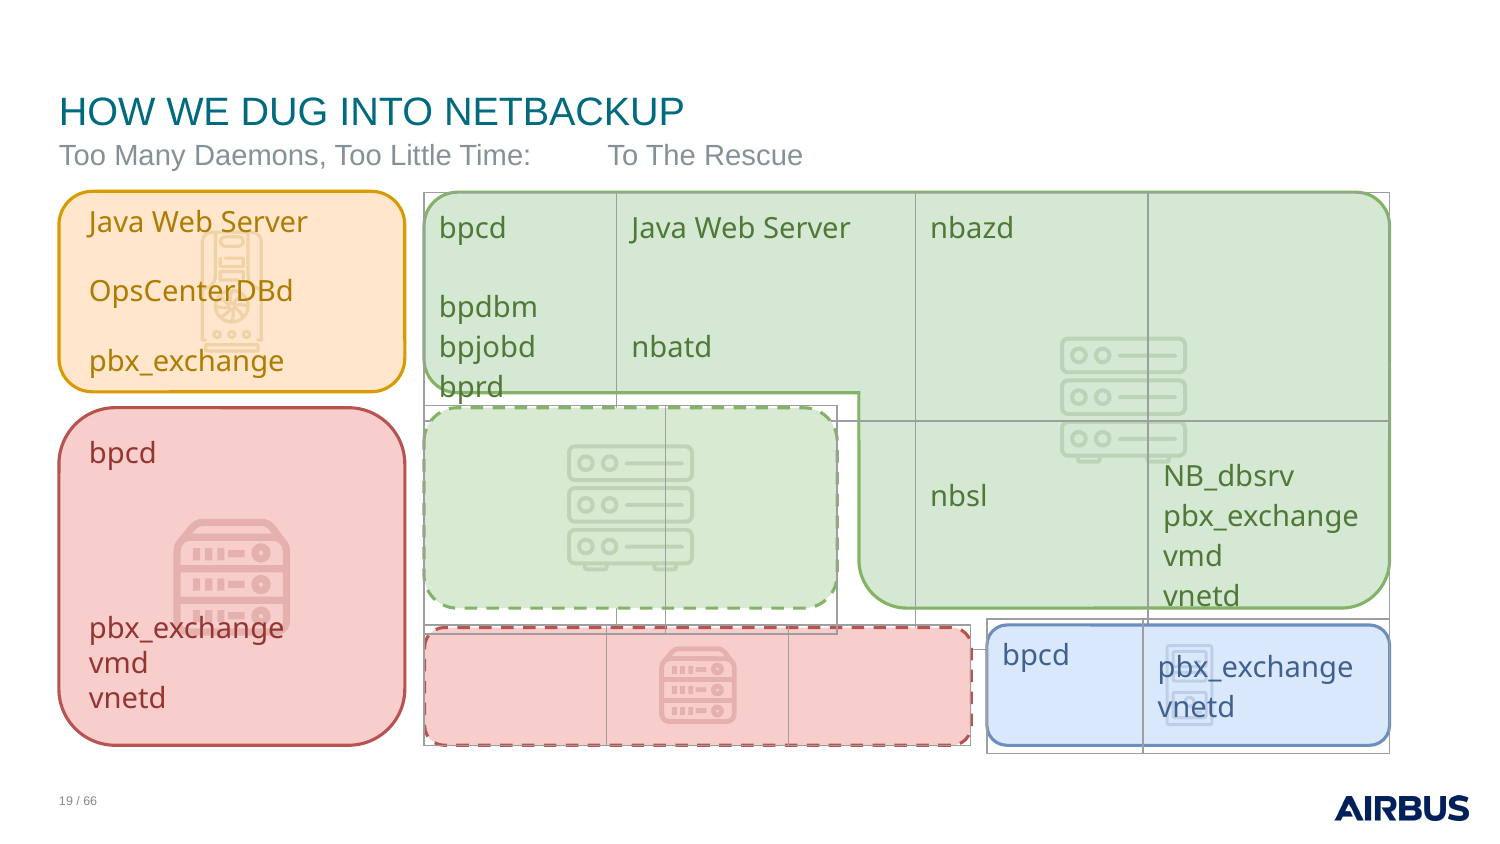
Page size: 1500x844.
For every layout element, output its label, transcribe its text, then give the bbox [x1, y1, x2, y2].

table_header [1149, 193, 1389, 420]
table_cell nbsl [916, 422, 1147, 649]
table_header Java Web Server nbatd [617, 193, 915, 420]
table_header [607, 626, 788, 745]
table_header [789, 626, 970, 745]
table_header pbx_exchange vnetd [1144, 620, 1389, 753]
title HOW WE DUG INTO NETBACKUP Too Many Daemons, Too Little Time: $ ss To The Rescue [58, 80, 1441, 192]
text_box bpcd pbx_exchange vmd vnetd [58, 404, 405, 745]
table_header bpcd [988, 620, 1142, 753]
table_cell NB_dbsrv pbx_exchange vmd vnetd [1149, 422, 1389, 618]
picture [1334, 795, 1469, 821]
table_header bpcd bpdbm bpjobd bprd [425, 193, 616, 405]
table_header [666, 406, 836, 624]
table_header nbazd [916, 193, 1147, 420]
table_header [425, 406, 665, 624]
text_box Java Web Server OpsCenterDBd pbx_exchange [58, 172, 405, 404]
table_header [425, 626, 606, 745]
table_cell [838, 422, 915, 624]
